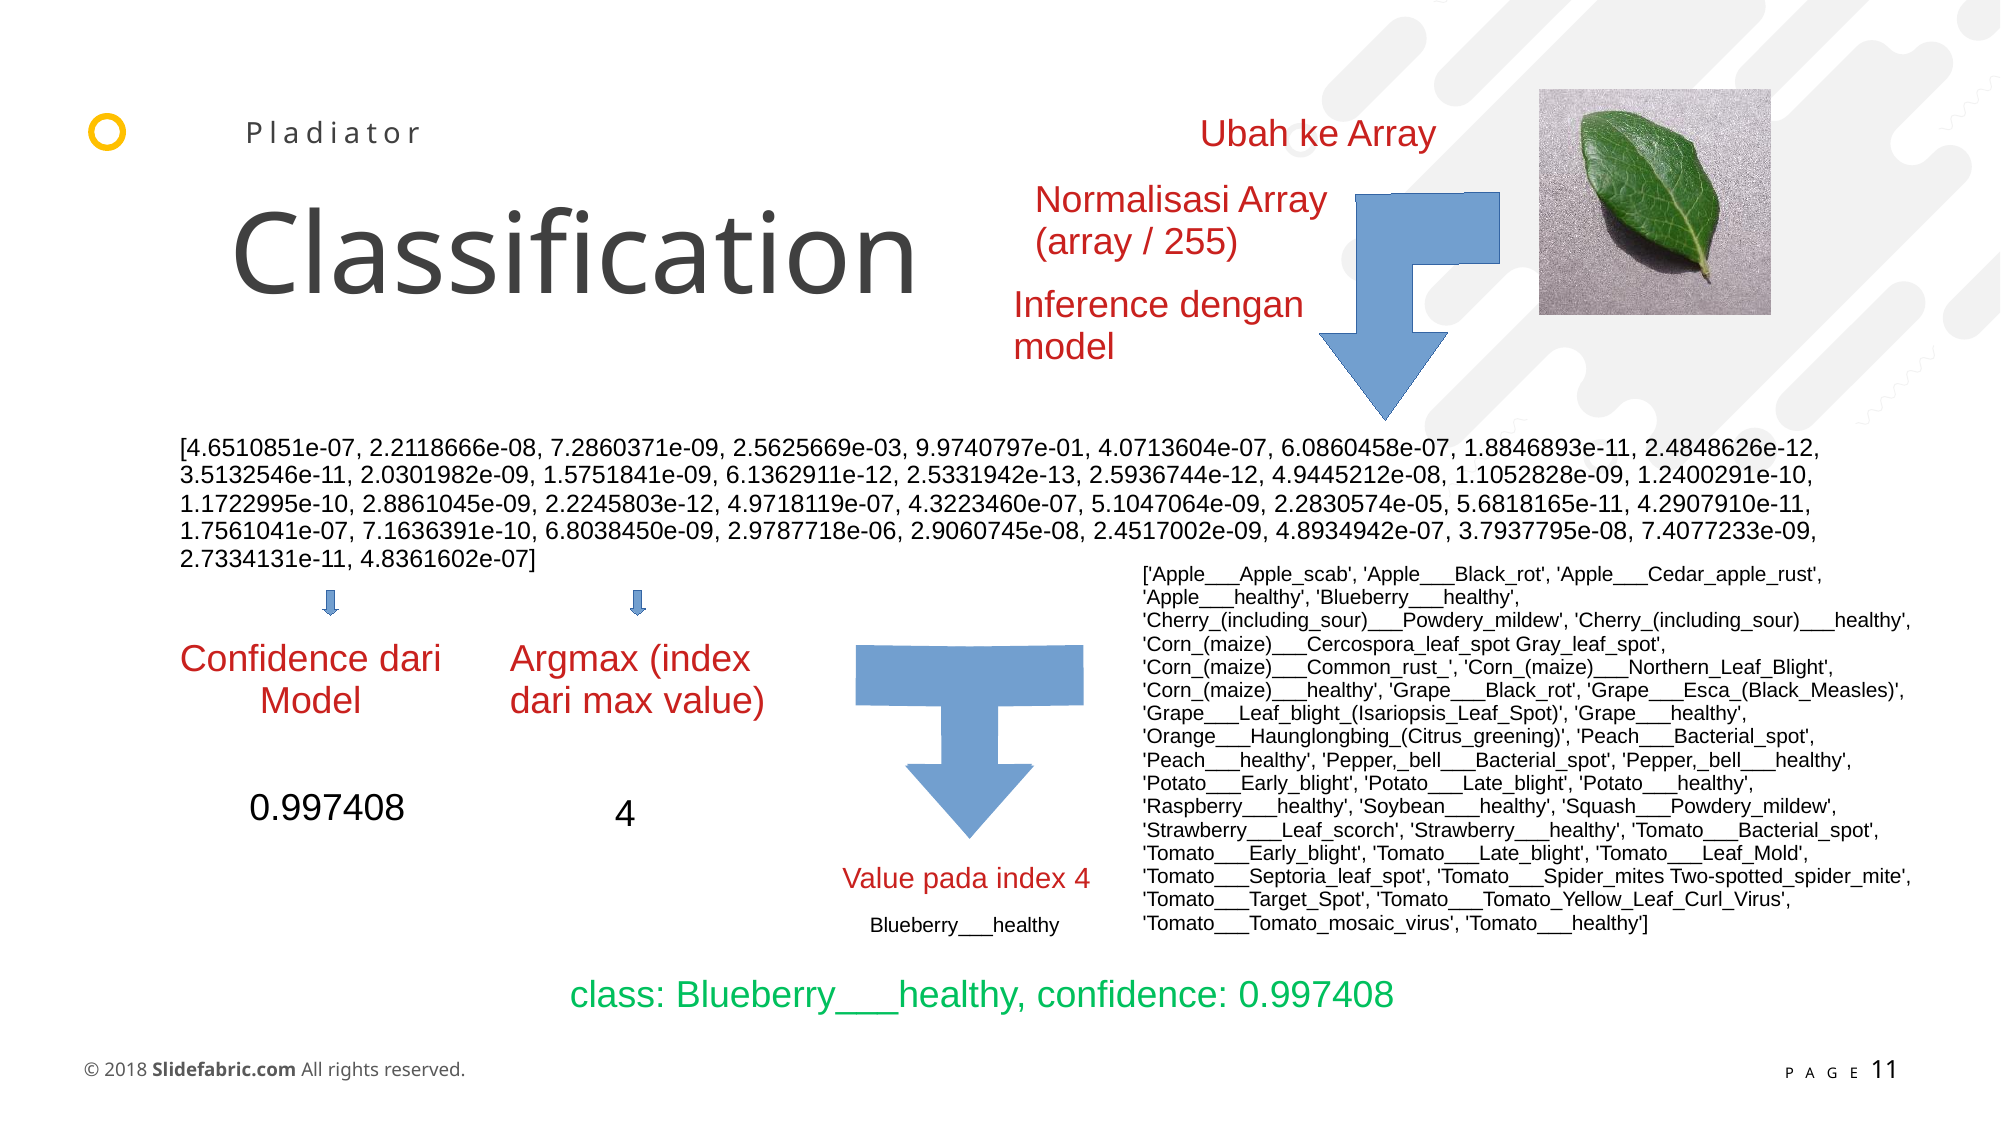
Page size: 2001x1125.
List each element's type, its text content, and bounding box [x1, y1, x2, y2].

picture [1539, 89, 1771, 315]
text_box [855, 645, 1084, 839]
text_box Confidence dari Model [165, 630, 481, 729]
text_box [1320, 192, 1500, 421]
text_box Inference dengan model [998, 276, 1320, 376]
text_box Argmax (index dari max value) [495, 630, 811, 729]
text_box [4.6510851e-07, 2.2118666e-08, 7.2860371e-09, 2.5625669e-03, 9.9740797e-01, 4.0713604e-07, 6.0860458e-07, 1.8846893e-11, 2.4848626e-12, 3.5132546e-11, 2.0301982e-09, 1.5751841e-09, 6.1362911e-12, 2.5331942e-13, 2.5936744e-12, 4.9445212e-08, 1.1052828e-09, 1.2400291e-10, 1.1722995e-10, 2.8861045e-09, 2.2245803e-12, 4.9718119e-07, 4.3223460e-07, 5.1047064e-09, 2.2830574e-05, 5.6818165e-11, 4.2907910e-11, 1.7561041e-07, 7.1636391e-10, 6.8038450e-09, 2.9787718e-06, 2.9060745e-08, 2.4517002e-09, 4.8934942e-07, 3.7937795e-08, 7.4077233e-09, 2.7334131e-11, 4.8361602e-07] [165, 425, 1861, 591]
text_box Blueberry___healthy [855, 906, 1075, 946]
text_box 0.997408 [234, 779, 421, 837]
text_box Value pada index 4 [827, 855, 1106, 916]
text_box class: Blueberry___healthy, confidence: 0.997408 [555, 965, 1410, 1023]
text_box ['Apple___Apple_scab', 'Apple___Black_rot', 'Apple___Cedar_apple_rust', 'Apple___healthy', 'Blueberry___healthy', 'Cherry_(including_sour)___Powdery_mildew', 'Cherry_(including_sour)___healthy', 'Corn_(maize)___Cercospora_leaf_spot Gray_leaf_spot', 'Corn_(maize)___Common_rust_', 'Corn_(maize)___Northern_Leaf_Blight', 'Corn_(maize)___healthy', 'Grape___Black_rot', 'Grape___Esca_(Black_Measles)', 'Grape___Leaf_blight_(Isariopsis_Leaf_Spot)', 'Grape___healthy', 'Orange___Haunglongbing_(Citrus_greening)', 'Peach___Bacterial_spot', 'Peach___healthy', 'Pepper,_bell___Bacterial_spot', 'Pepper,_bell___healthy', 'Potato___Early_blight', 'Potato___Late_blight', 'Potato___healthy', 'Raspberry___healthy', 'Soybean___healthy', 'Squash___Powdery_mildew', 'Strawberry___Leaf_scorch', 'Strawberry___healthy', 'Tomato___Bacterial_spot', 'Tomato___Early_blight', 'Tomato___Late_blight', 'Tomato___Leaf_Mold', 'Tomato___Septoria_leaf_spot', 'Tomato___Spider_mites Two-spotted_spider_mite', 'Tomato___Target_Spot', 'Tomato___Tomato_Yellow_Leaf_Curl_Virus', 'Tomato___Tomato_mosaic_virus', 'Tomato___healthy'] [1128, 554, 1951, 973]
text_box Normalisasi Array (array / 255) [1020, 171, 1354, 271]
text_box [322, 590, 339, 616]
text_box [88, 113, 127, 151]
text_box Pladiator [230, 106, 435, 157]
text_box Ubah ke Array [1185, 104, 1501, 165]
text_box Classification [214, 173, 937, 324]
text_box 4 [600, 785, 661, 846]
text_box [630, 590, 646, 616]
